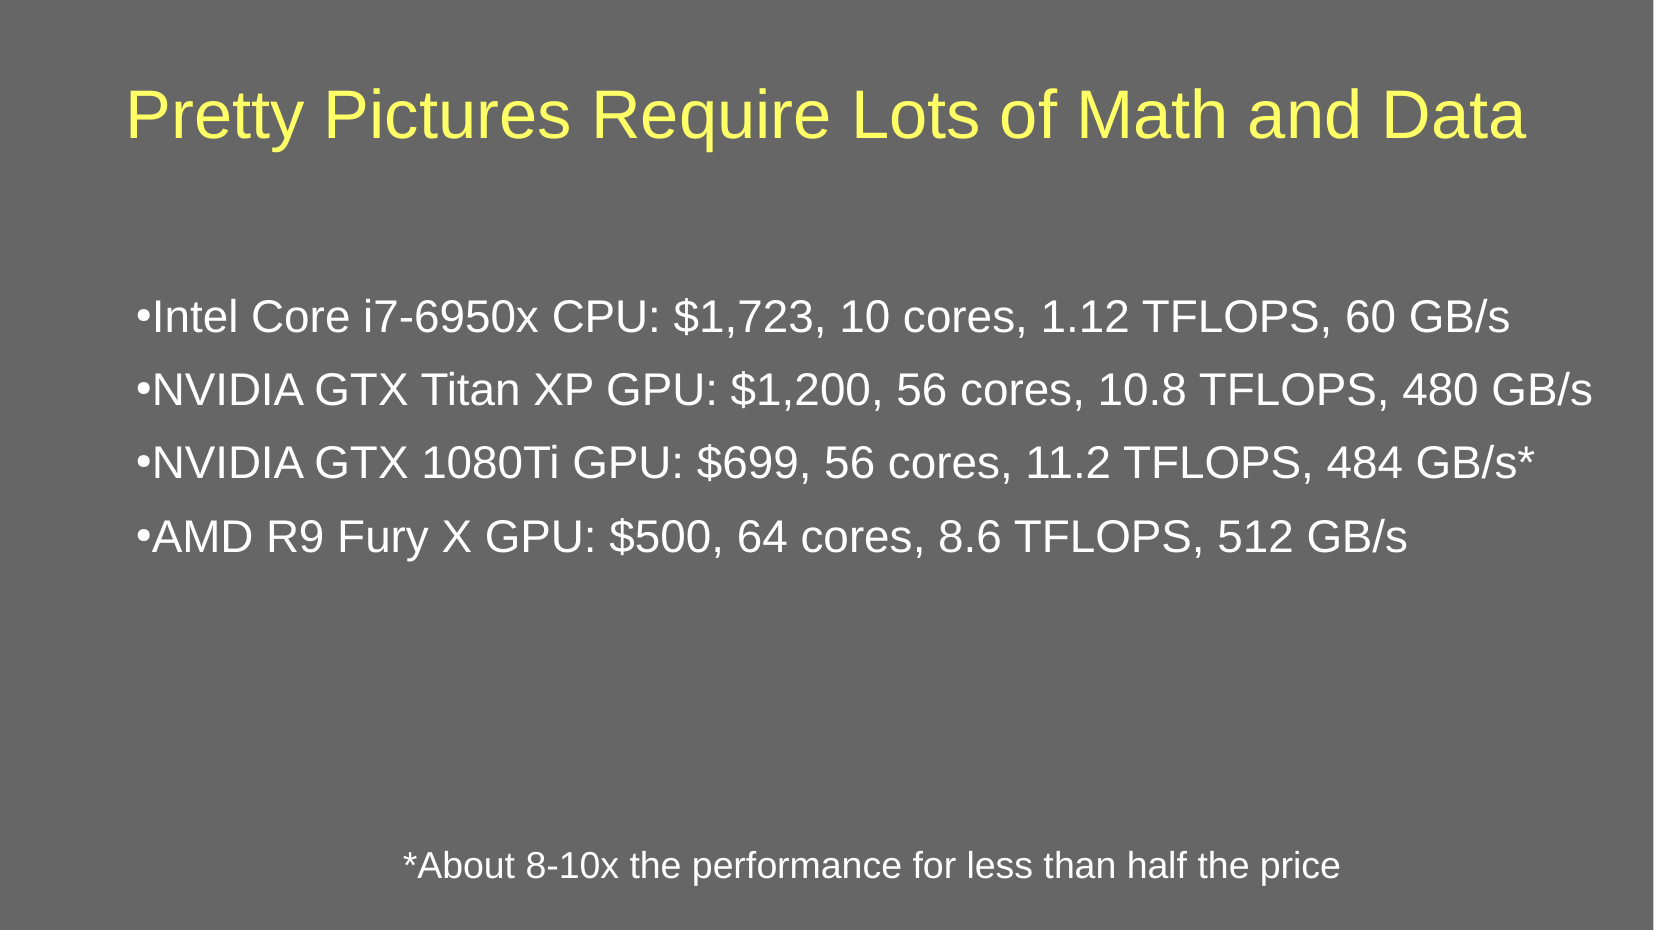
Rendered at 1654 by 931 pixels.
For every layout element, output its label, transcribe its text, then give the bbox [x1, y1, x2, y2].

title Pretty Pictures Require Lots of Math and Data [82, 36, 1571, 193]
text_box *About 8-10x the performance for less than half the price [388, 836, 1554, 894]
list Intel Core i7-6950x CPU: $1,723, 10 cores, 1.12 TFLOPS, 60 GB/s NVIDIA GTX Titan XP GPU: $1,200, 56 cores, 10.8 TFLOPS, 480 GB/s NVIDIA GTX 1080Ti GPU: $699, 56 cores, 11.2 TFLOPS, 484 GB/s* AMD R9 Fury X GPU: $500, 64 cores, 8.6 TFLOPS, 512 GB/s [117, 217, 1607, 757]
